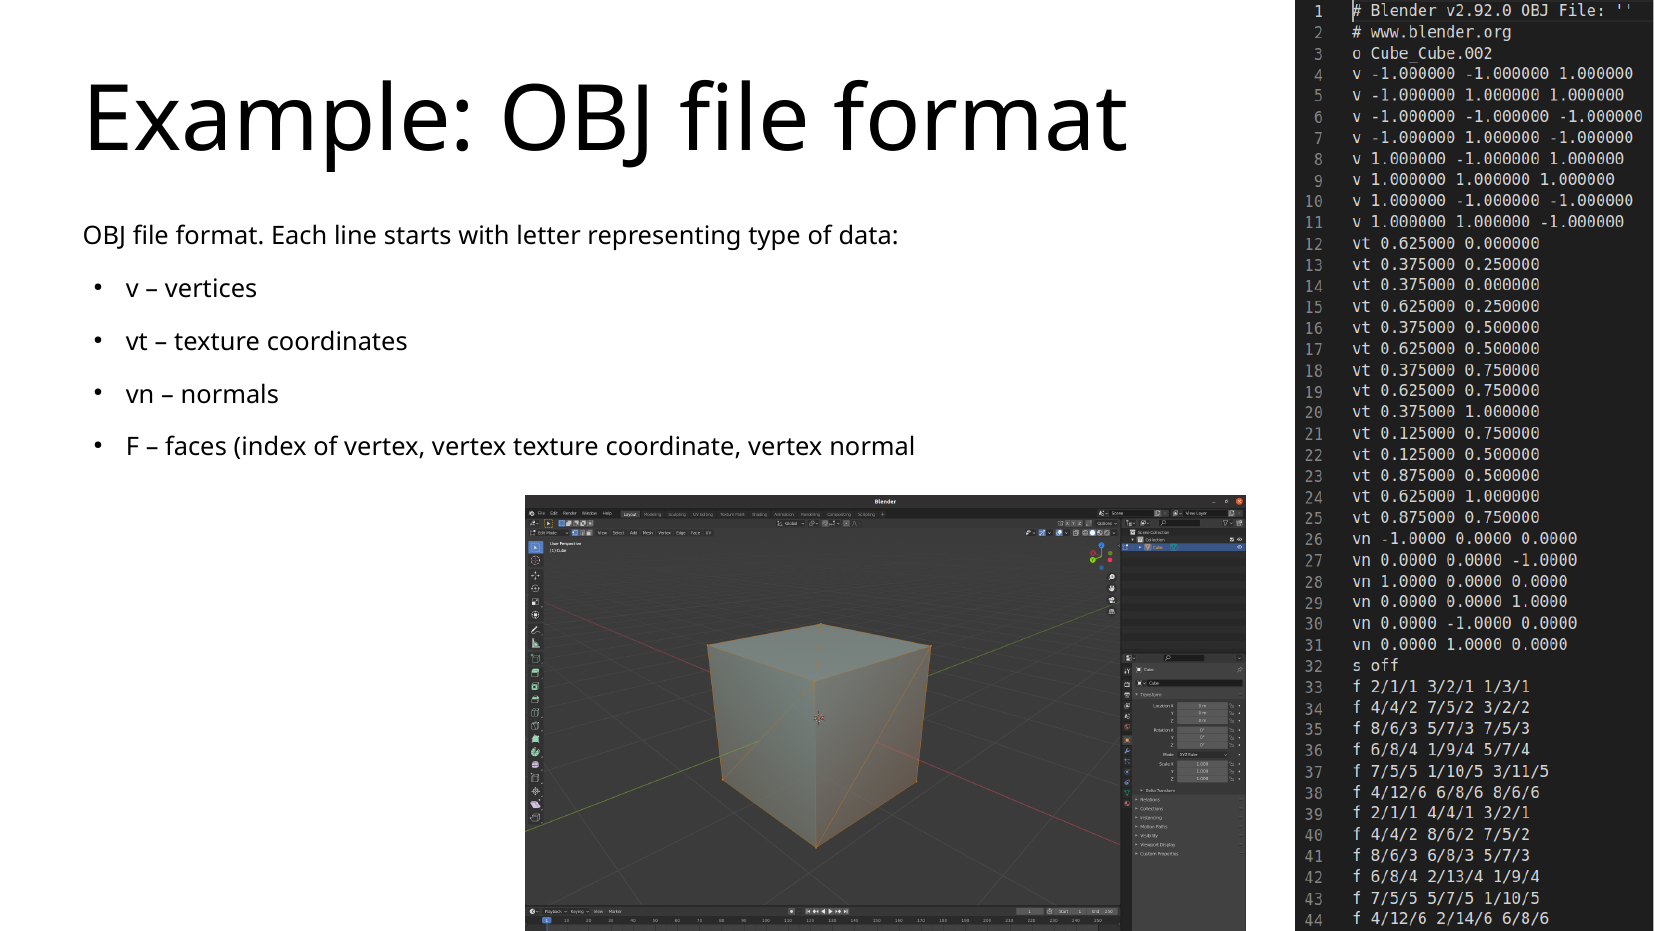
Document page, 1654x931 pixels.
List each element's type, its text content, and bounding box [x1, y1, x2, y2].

title Example: OBJ file format [82, 37, 1295, 193]
picture [1295, 0, 1654, 931]
picture [525, 495, 1246, 931]
list OBJ file format. Each line starts with letter representing type of data: v – vertices vt – texture coordinates vn – normals F – faces (index of vertex, vertex texture coordinate, vertex normal [82, 217, 1295, 466]
